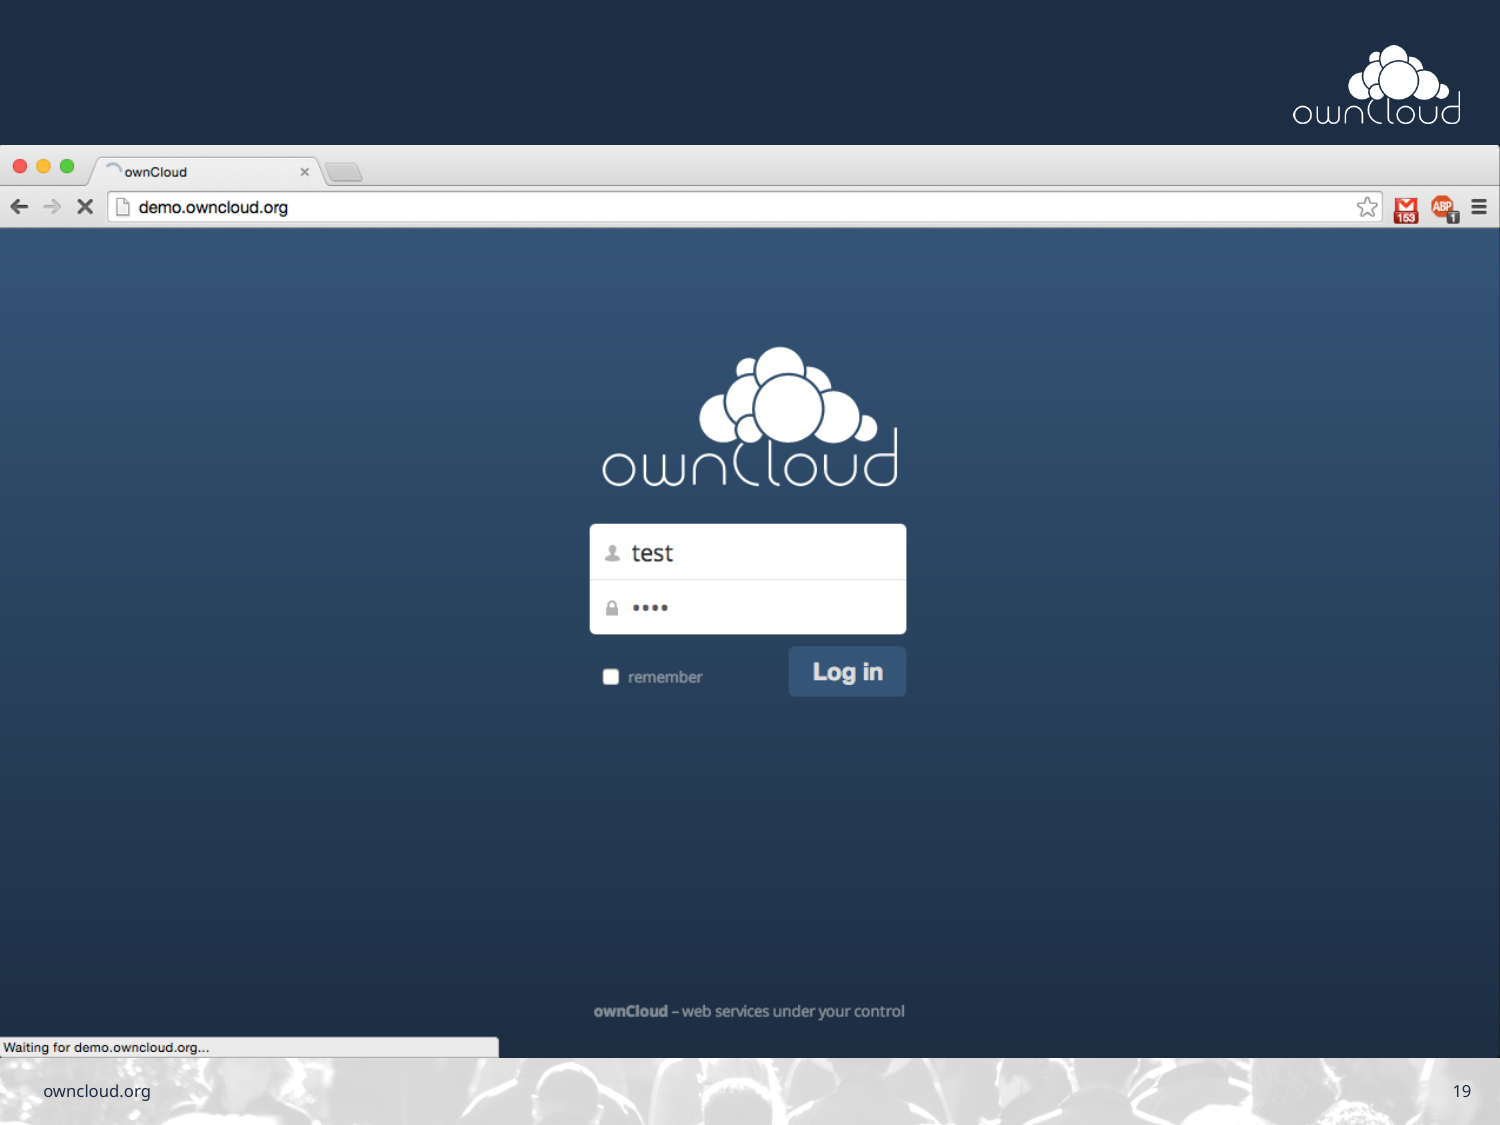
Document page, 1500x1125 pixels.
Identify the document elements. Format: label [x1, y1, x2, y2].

picture [0, 145, 1500, 1125]
picture [1293, 45, 1460, 124]
